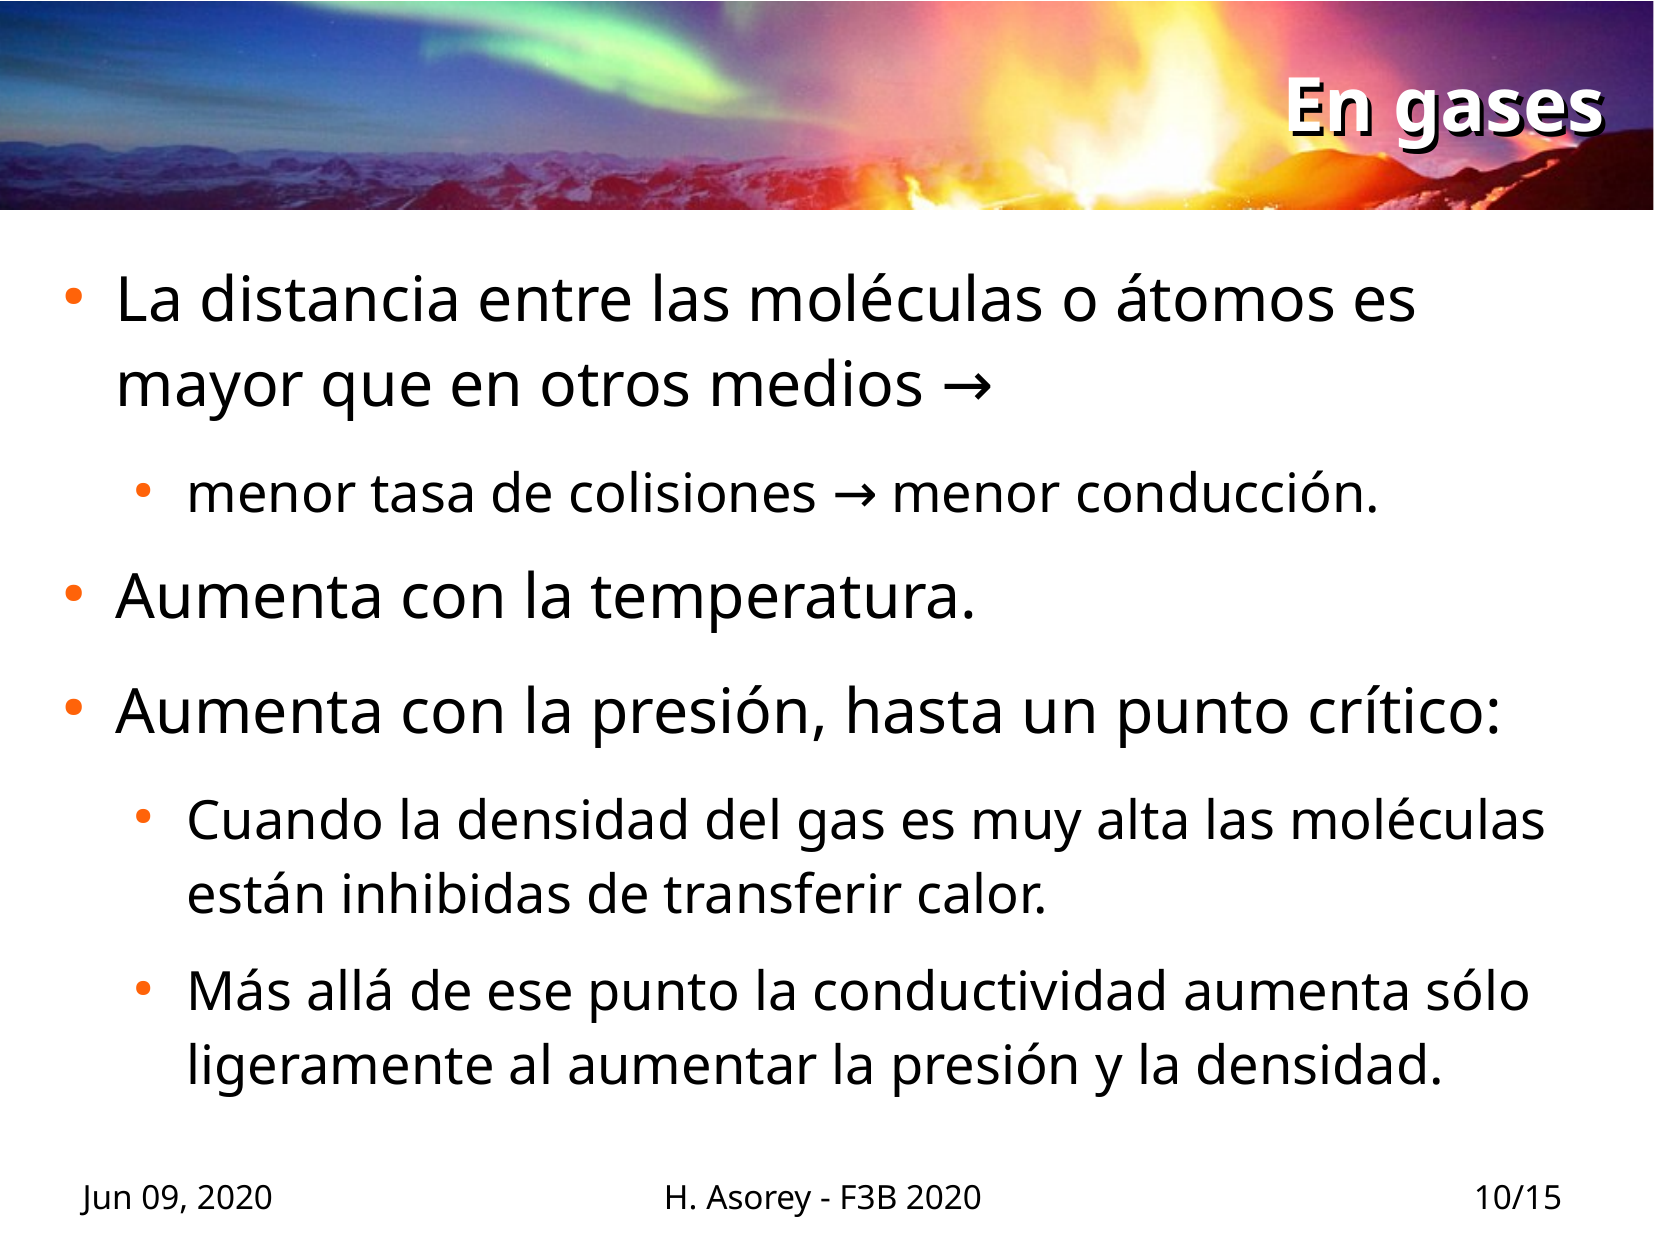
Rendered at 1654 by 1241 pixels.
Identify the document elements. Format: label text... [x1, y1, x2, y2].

list La distancia entre las moléculas o átomos es mayor que en otros medios → menor tasa de colisiones → menor conducción. Aumenta con la temperatura. Aumenta con la presión, hasta un punto crítico: Cuando la densidad del gas es muy alta las moléculas están inhibidas de transferir calor. Más allá de ese punto la conductividad aumenta sólo ligeramente al aumentar la presión y la densidad. [45, 255, 1606, 1156]
picture [0, 1, 1654, 210]
title En gases [45, 15, 1606, 191]
